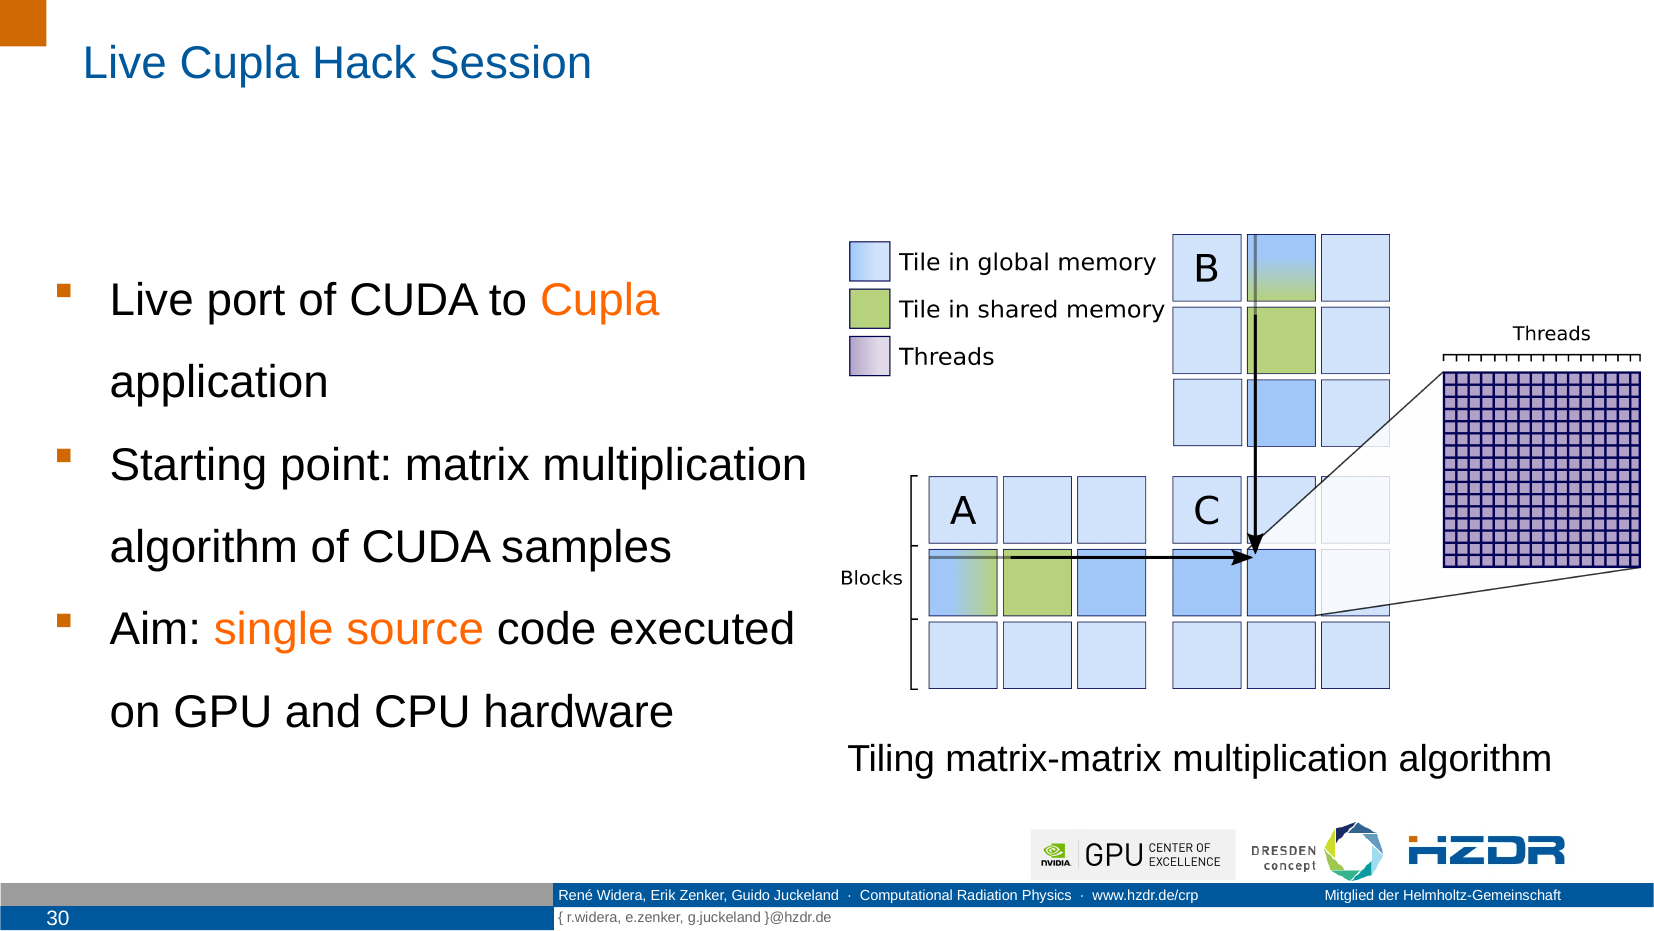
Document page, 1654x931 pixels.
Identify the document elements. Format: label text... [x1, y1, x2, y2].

text_box Live port of CUDA to Cupla application Starting point: matrix multiplication algorithm of CUDA samples Aim: single source code executed on GPU and CPU hardware [25, 221, 886, 757]
picture [874, 234, 1641, 691]
title Live Cupla Hack Session [82, 37, 1571, 105]
picture [1386, 819, 1582, 881]
picture [1252, 822, 1383, 881]
text_box Tiling matrix-matrix multiplication algorithm [811, 734, 1654, 782]
picture [1017, 815, 1249, 894]
